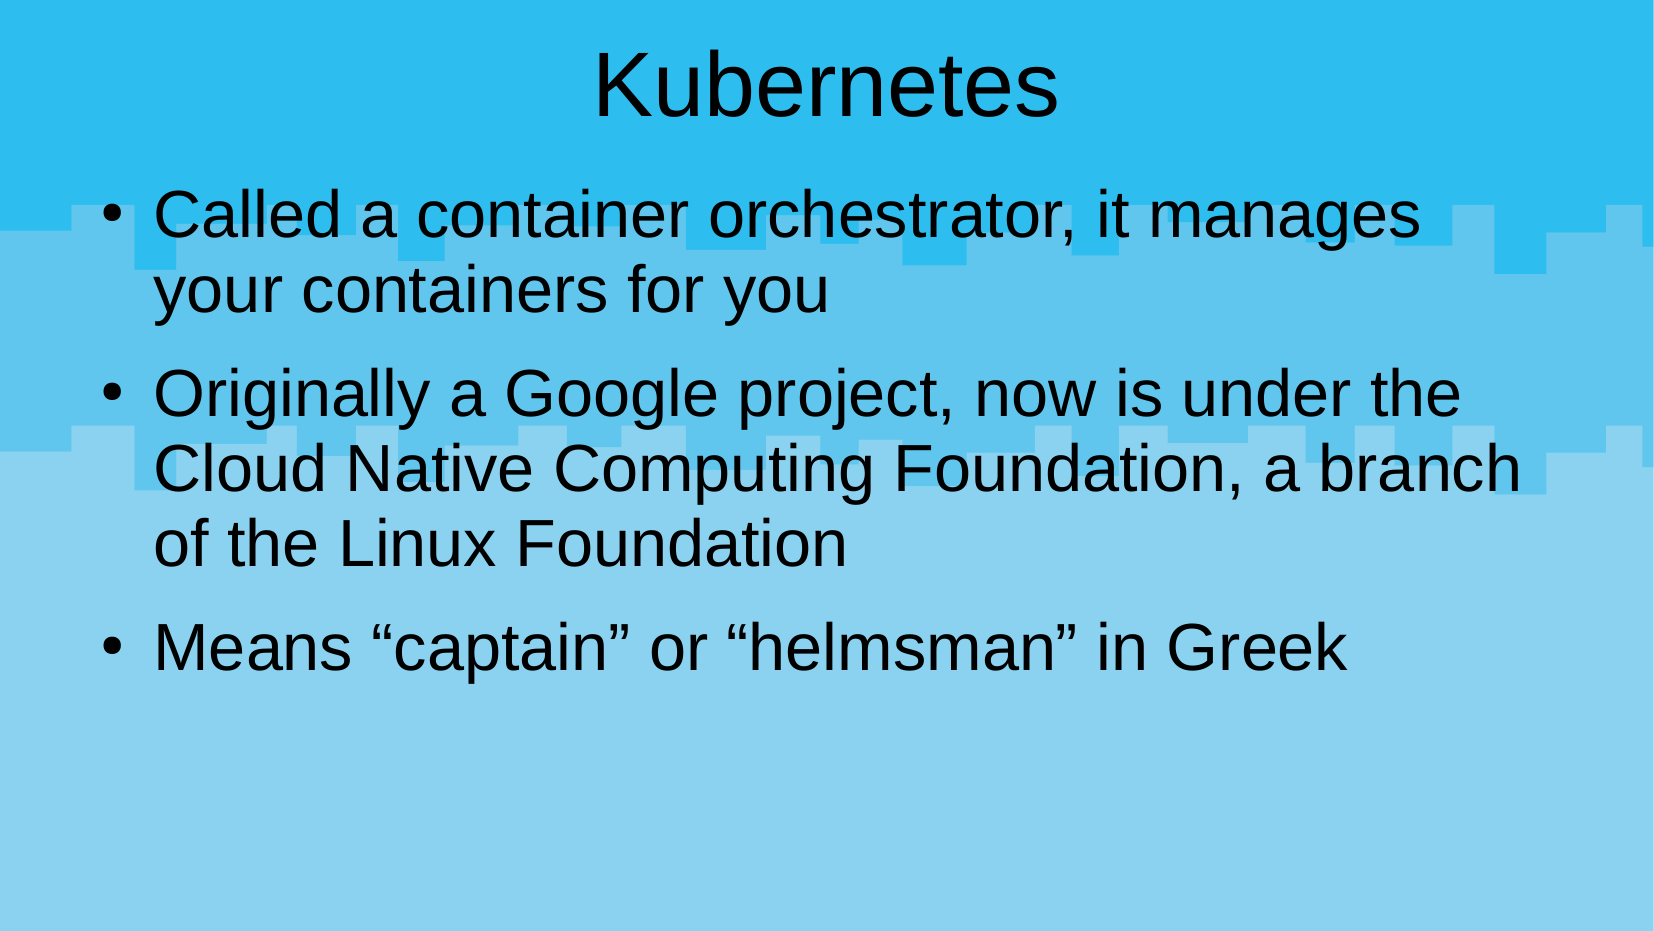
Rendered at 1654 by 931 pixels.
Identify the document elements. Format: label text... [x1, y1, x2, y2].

title Kubernetes [82, 7, 1571, 163]
list Called a container orchestrator, it manages your containers for you Originally a Google project, now is under the Cloud Native Computing Foundation, a branch of the Linux Foundation Means “captain” or “helmsman” in Greek [82, 177, 1571, 827]
picture [0, 0, 1654, 931]
